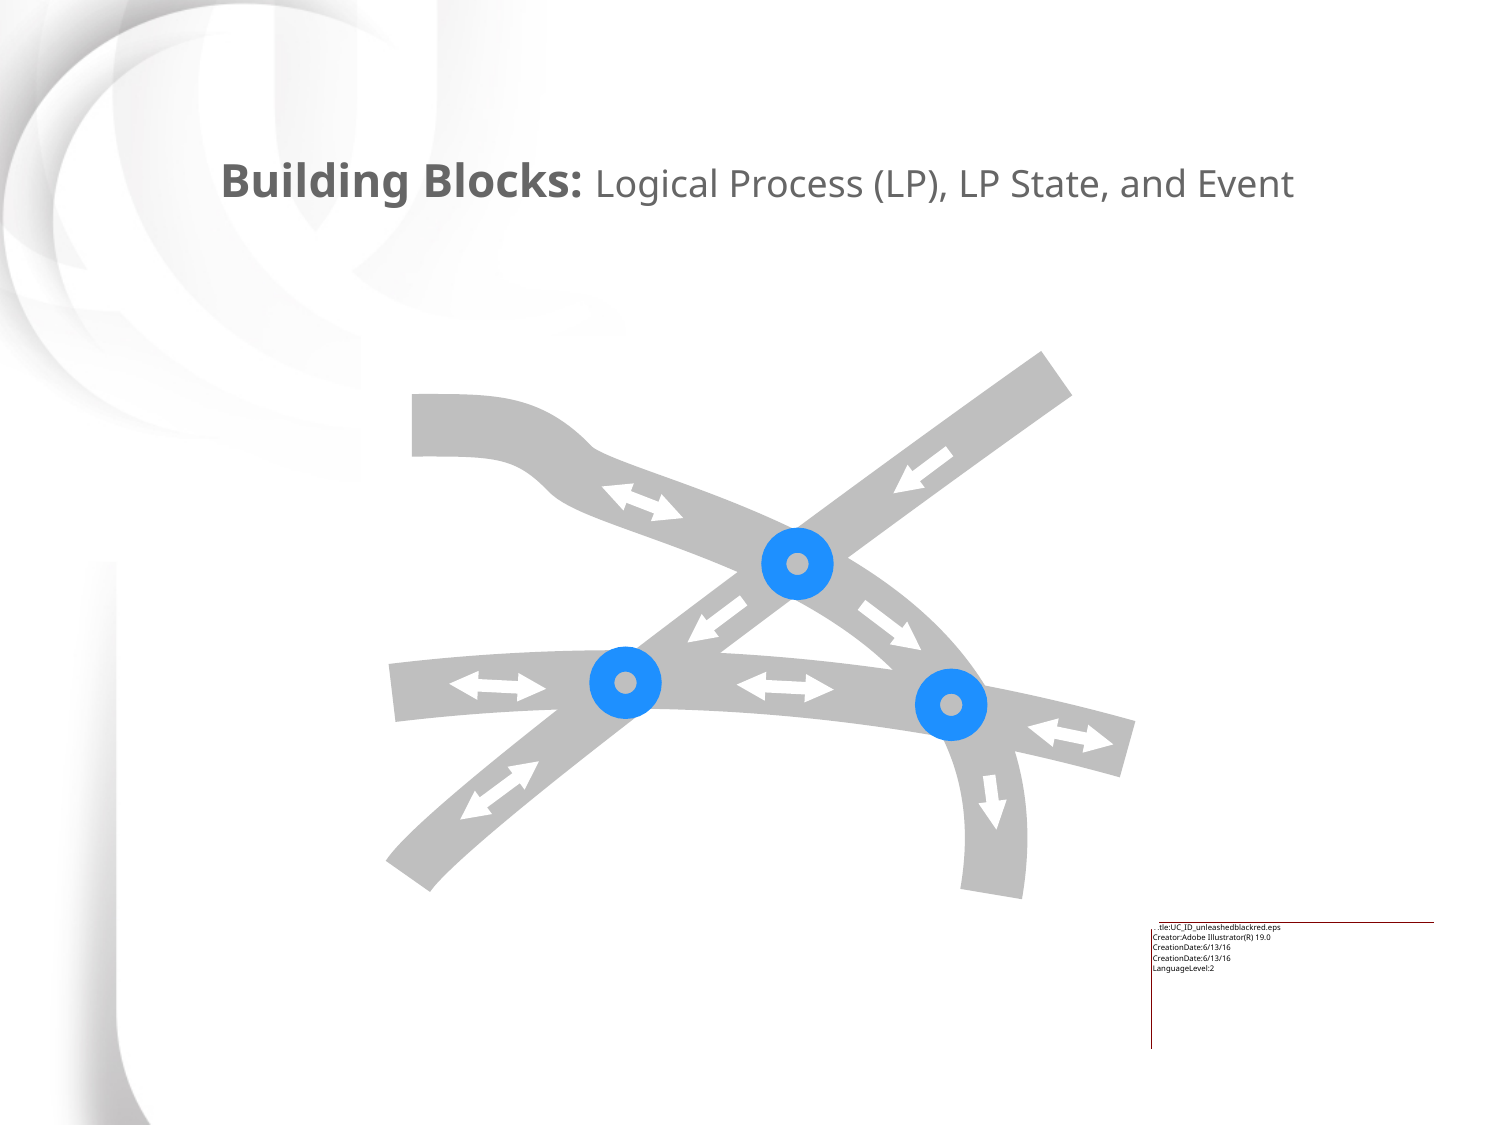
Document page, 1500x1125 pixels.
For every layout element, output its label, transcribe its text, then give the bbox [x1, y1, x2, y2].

picture [0, 0, 1500, 1125]
title Building Blocks: Logical Process (LP), LP State, and Event [120, 58, 1395, 300]
